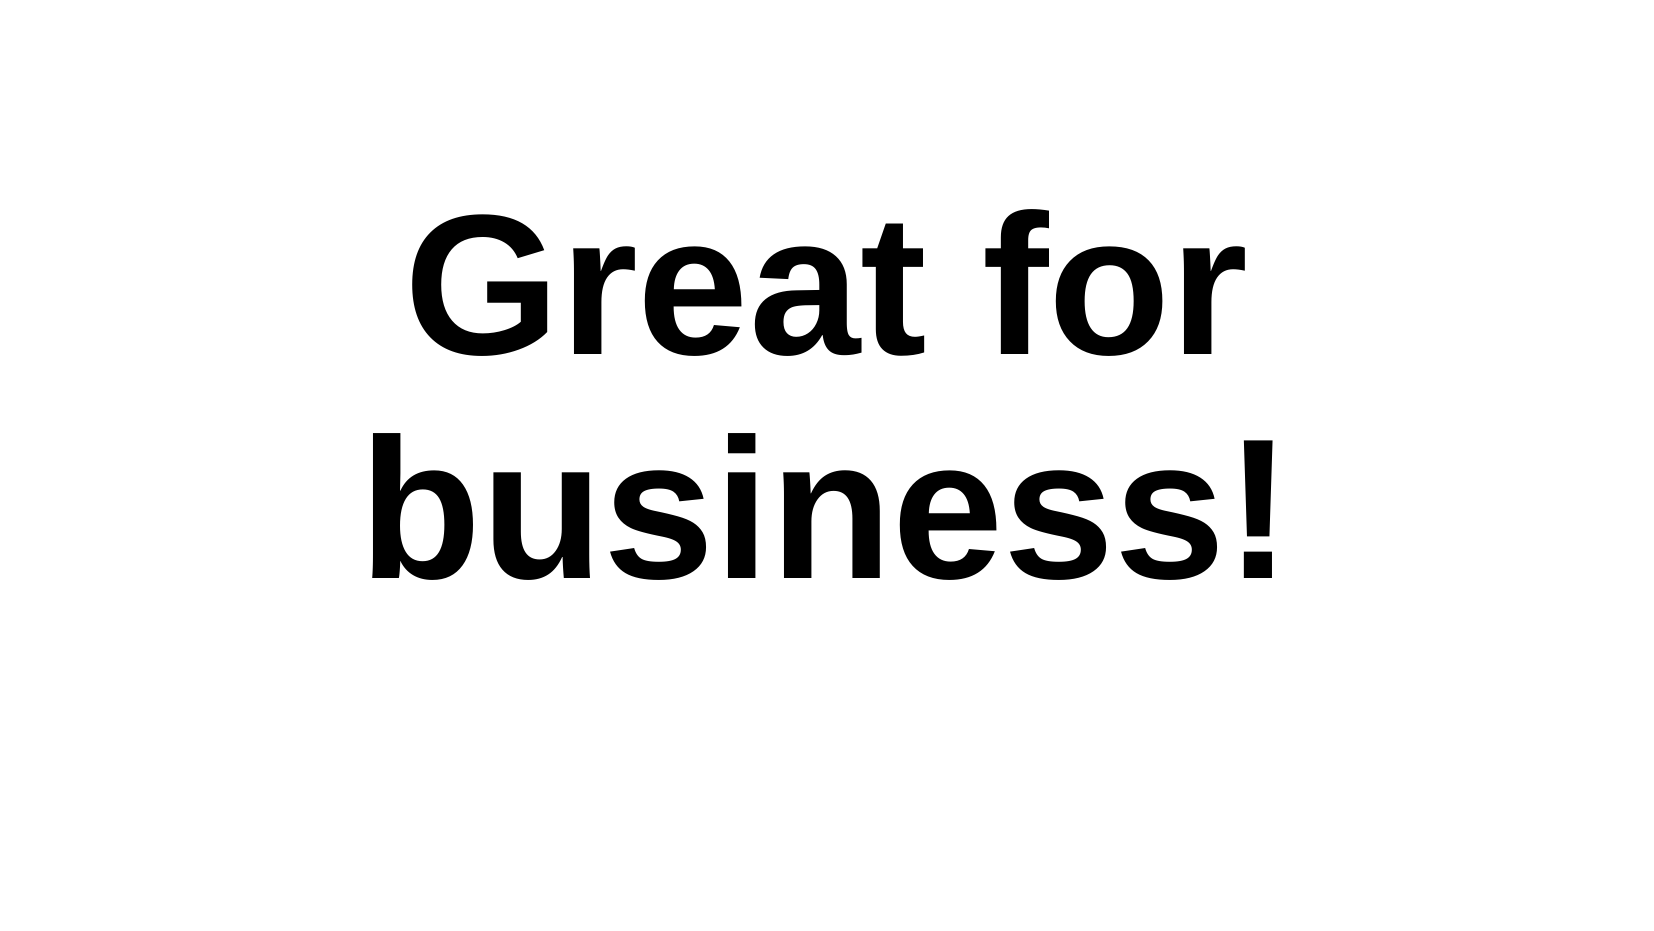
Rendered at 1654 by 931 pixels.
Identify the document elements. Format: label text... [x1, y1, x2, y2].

subtitle Great for business! [82, 37, 1571, 757]
